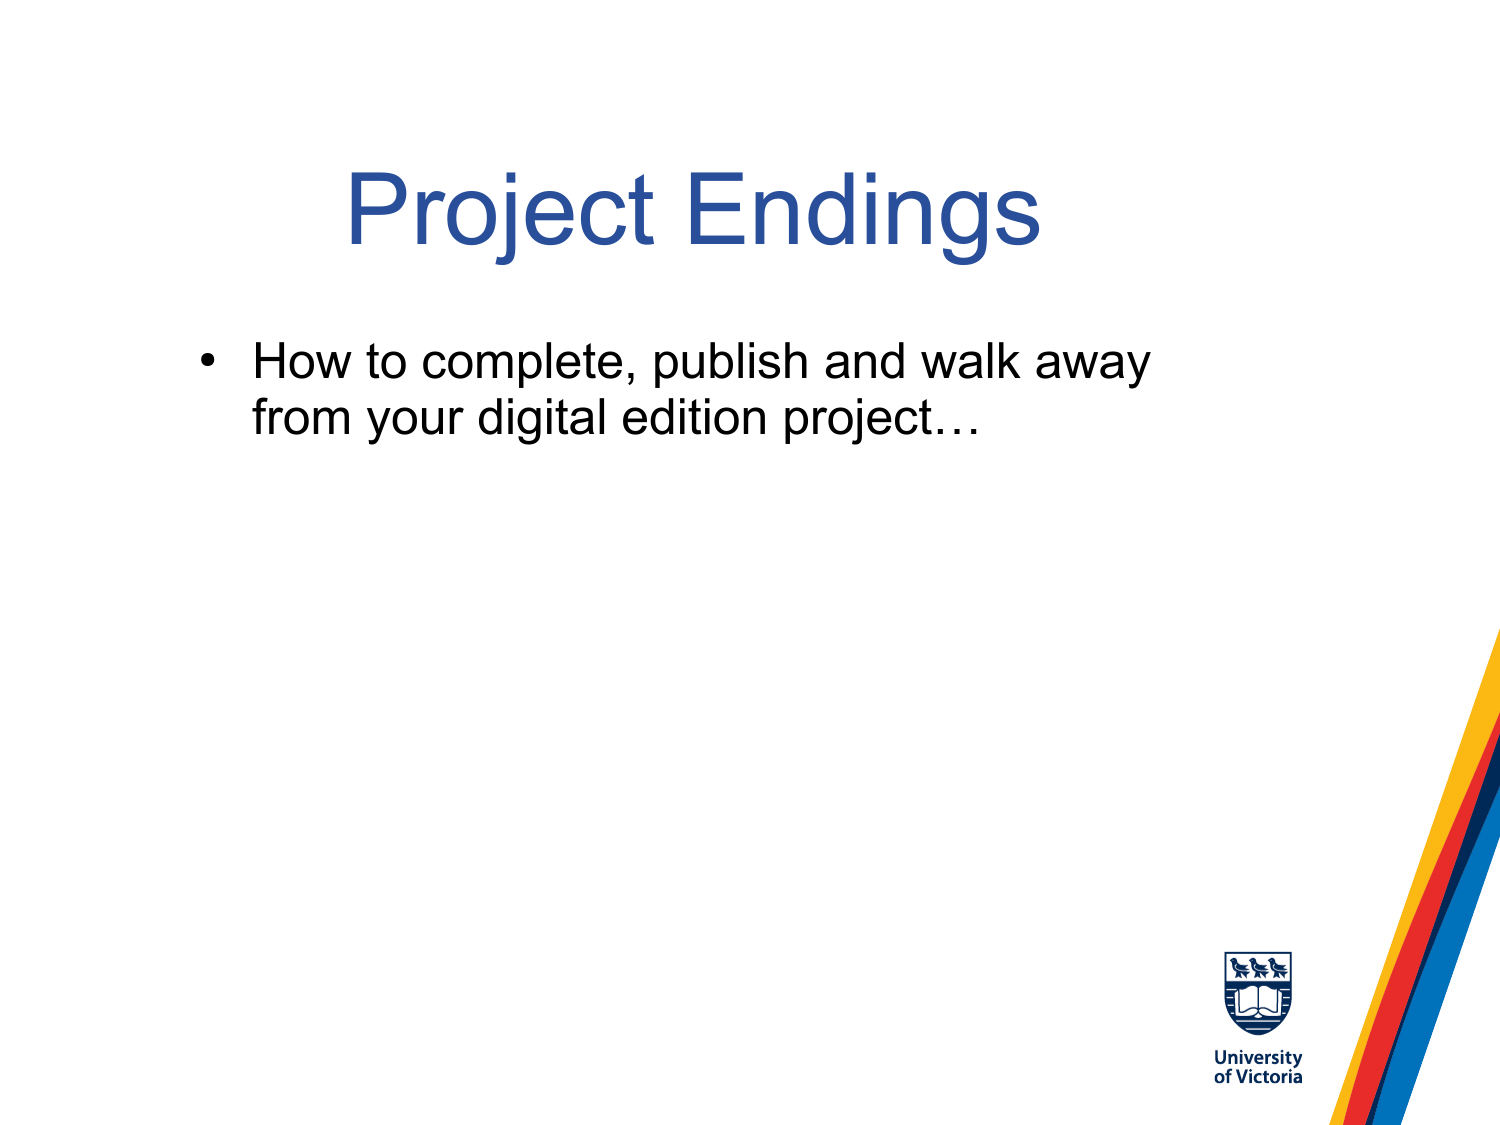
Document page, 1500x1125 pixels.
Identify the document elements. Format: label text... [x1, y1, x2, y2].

list How to complete, publish and walk away from your digital edition project… [181, 333, 1209, 1015]
picture [0, 0, 1500, 1125]
title Project Endings [181, 115, 1209, 304]
